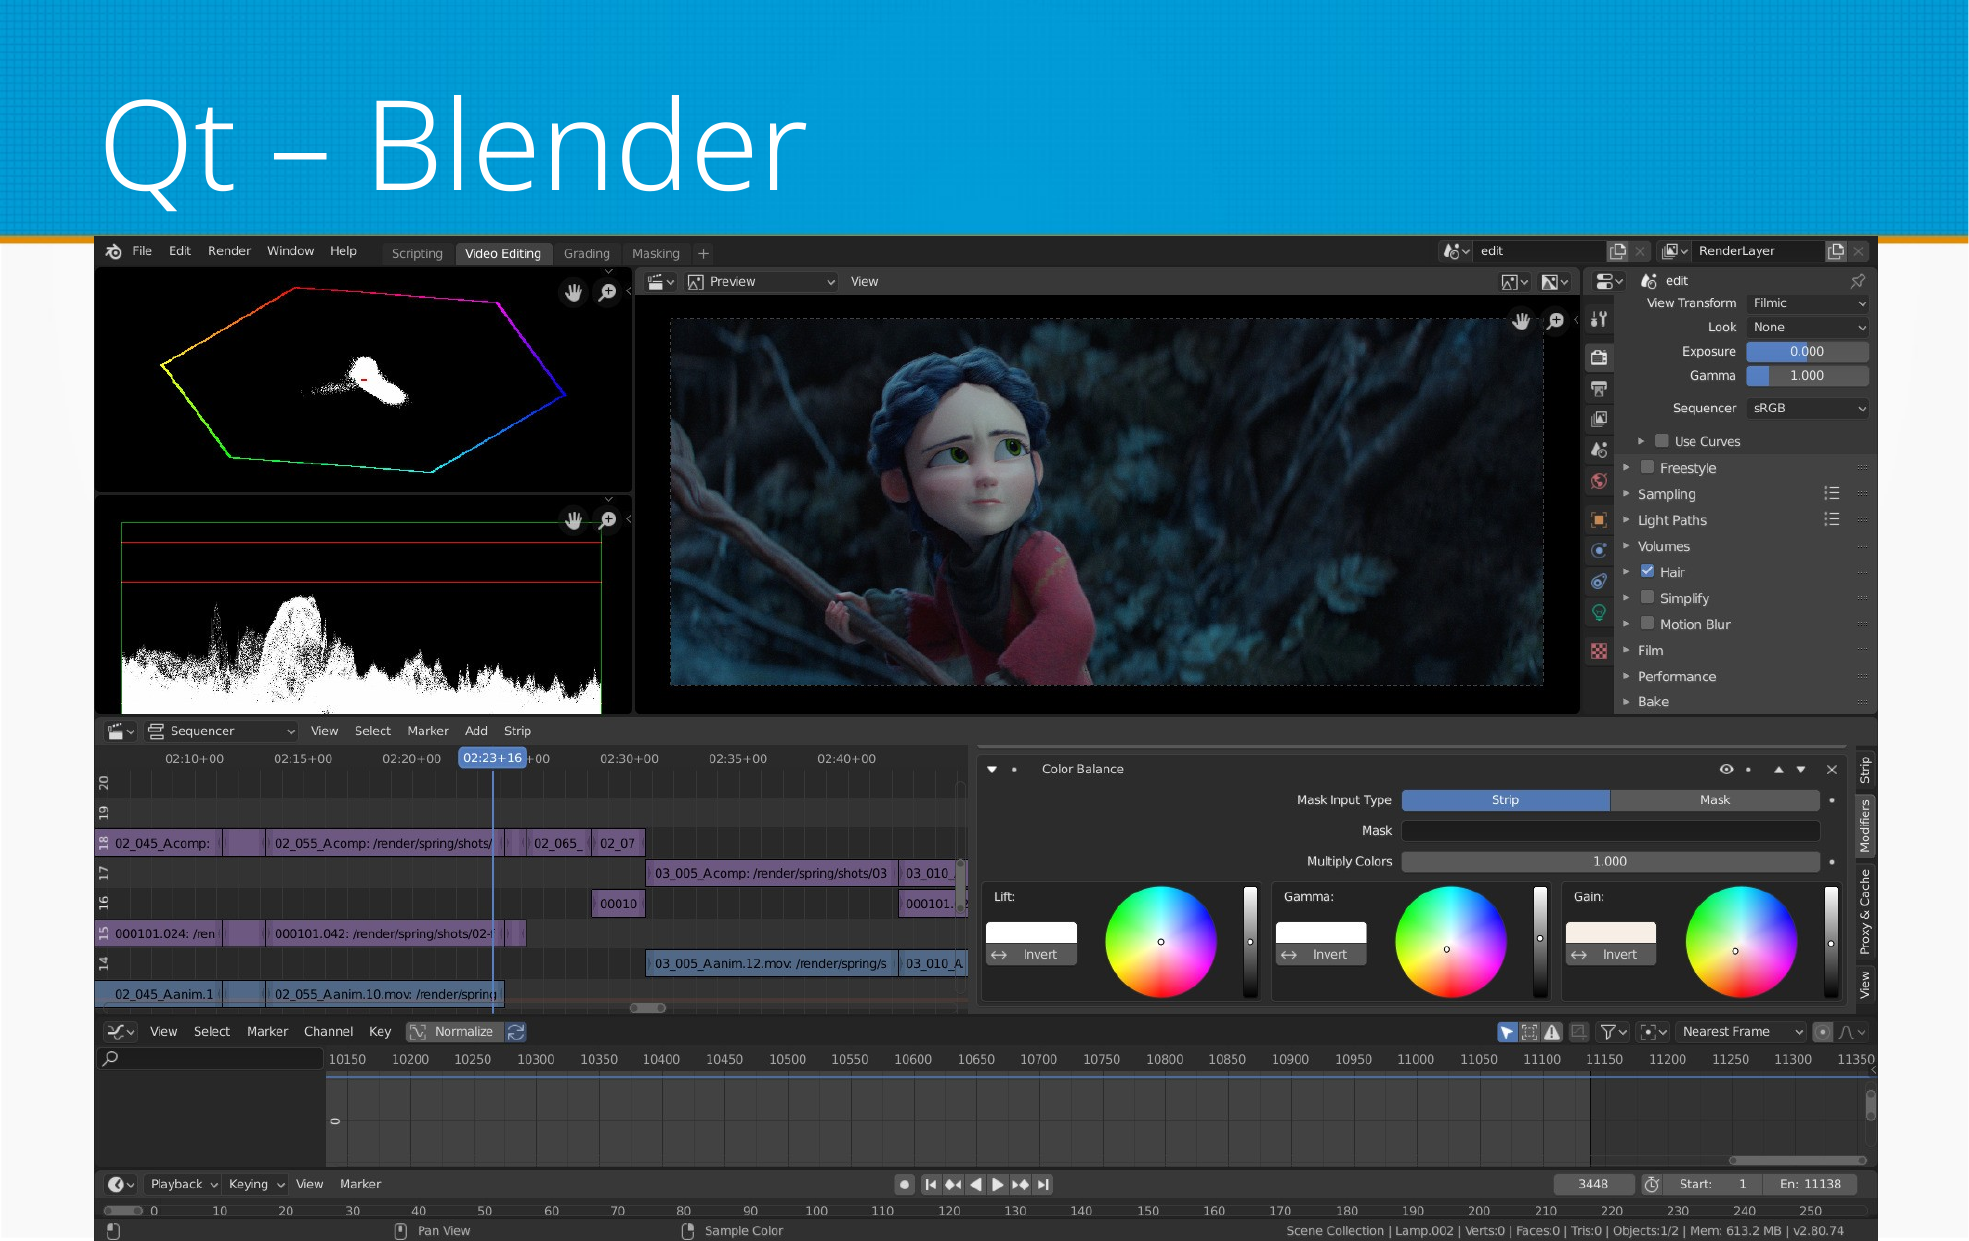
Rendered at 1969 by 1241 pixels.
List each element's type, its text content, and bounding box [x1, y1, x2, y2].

picture [0, 233, 1969, 1241]
title Qt – Blender [98, 19, 1870, 227]
